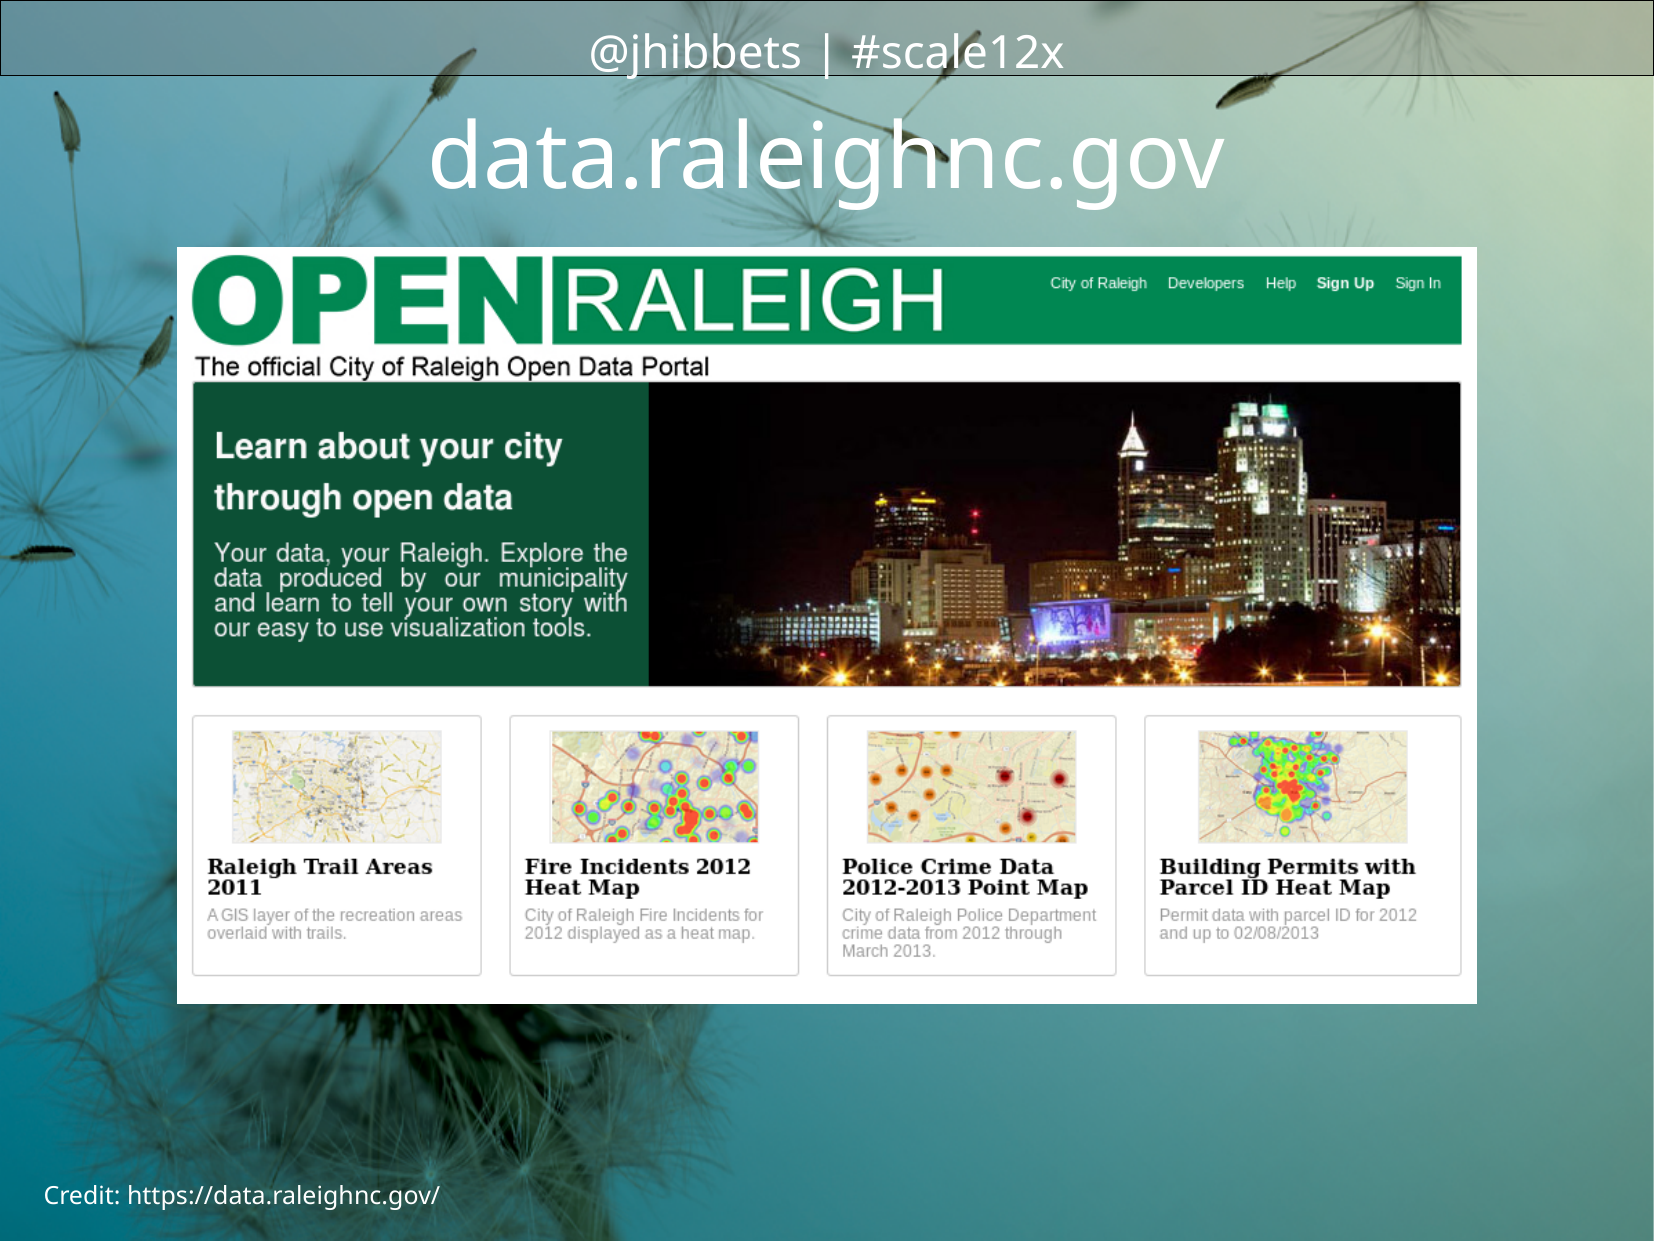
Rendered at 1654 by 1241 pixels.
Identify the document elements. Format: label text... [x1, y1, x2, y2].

picture [0, 76, 1654, 1241]
title data.raleighnc.gov [82, 49, 1571, 257]
text_box Credit: https://data.raleighnc.gov/ [28, 1170, 461, 1213]
